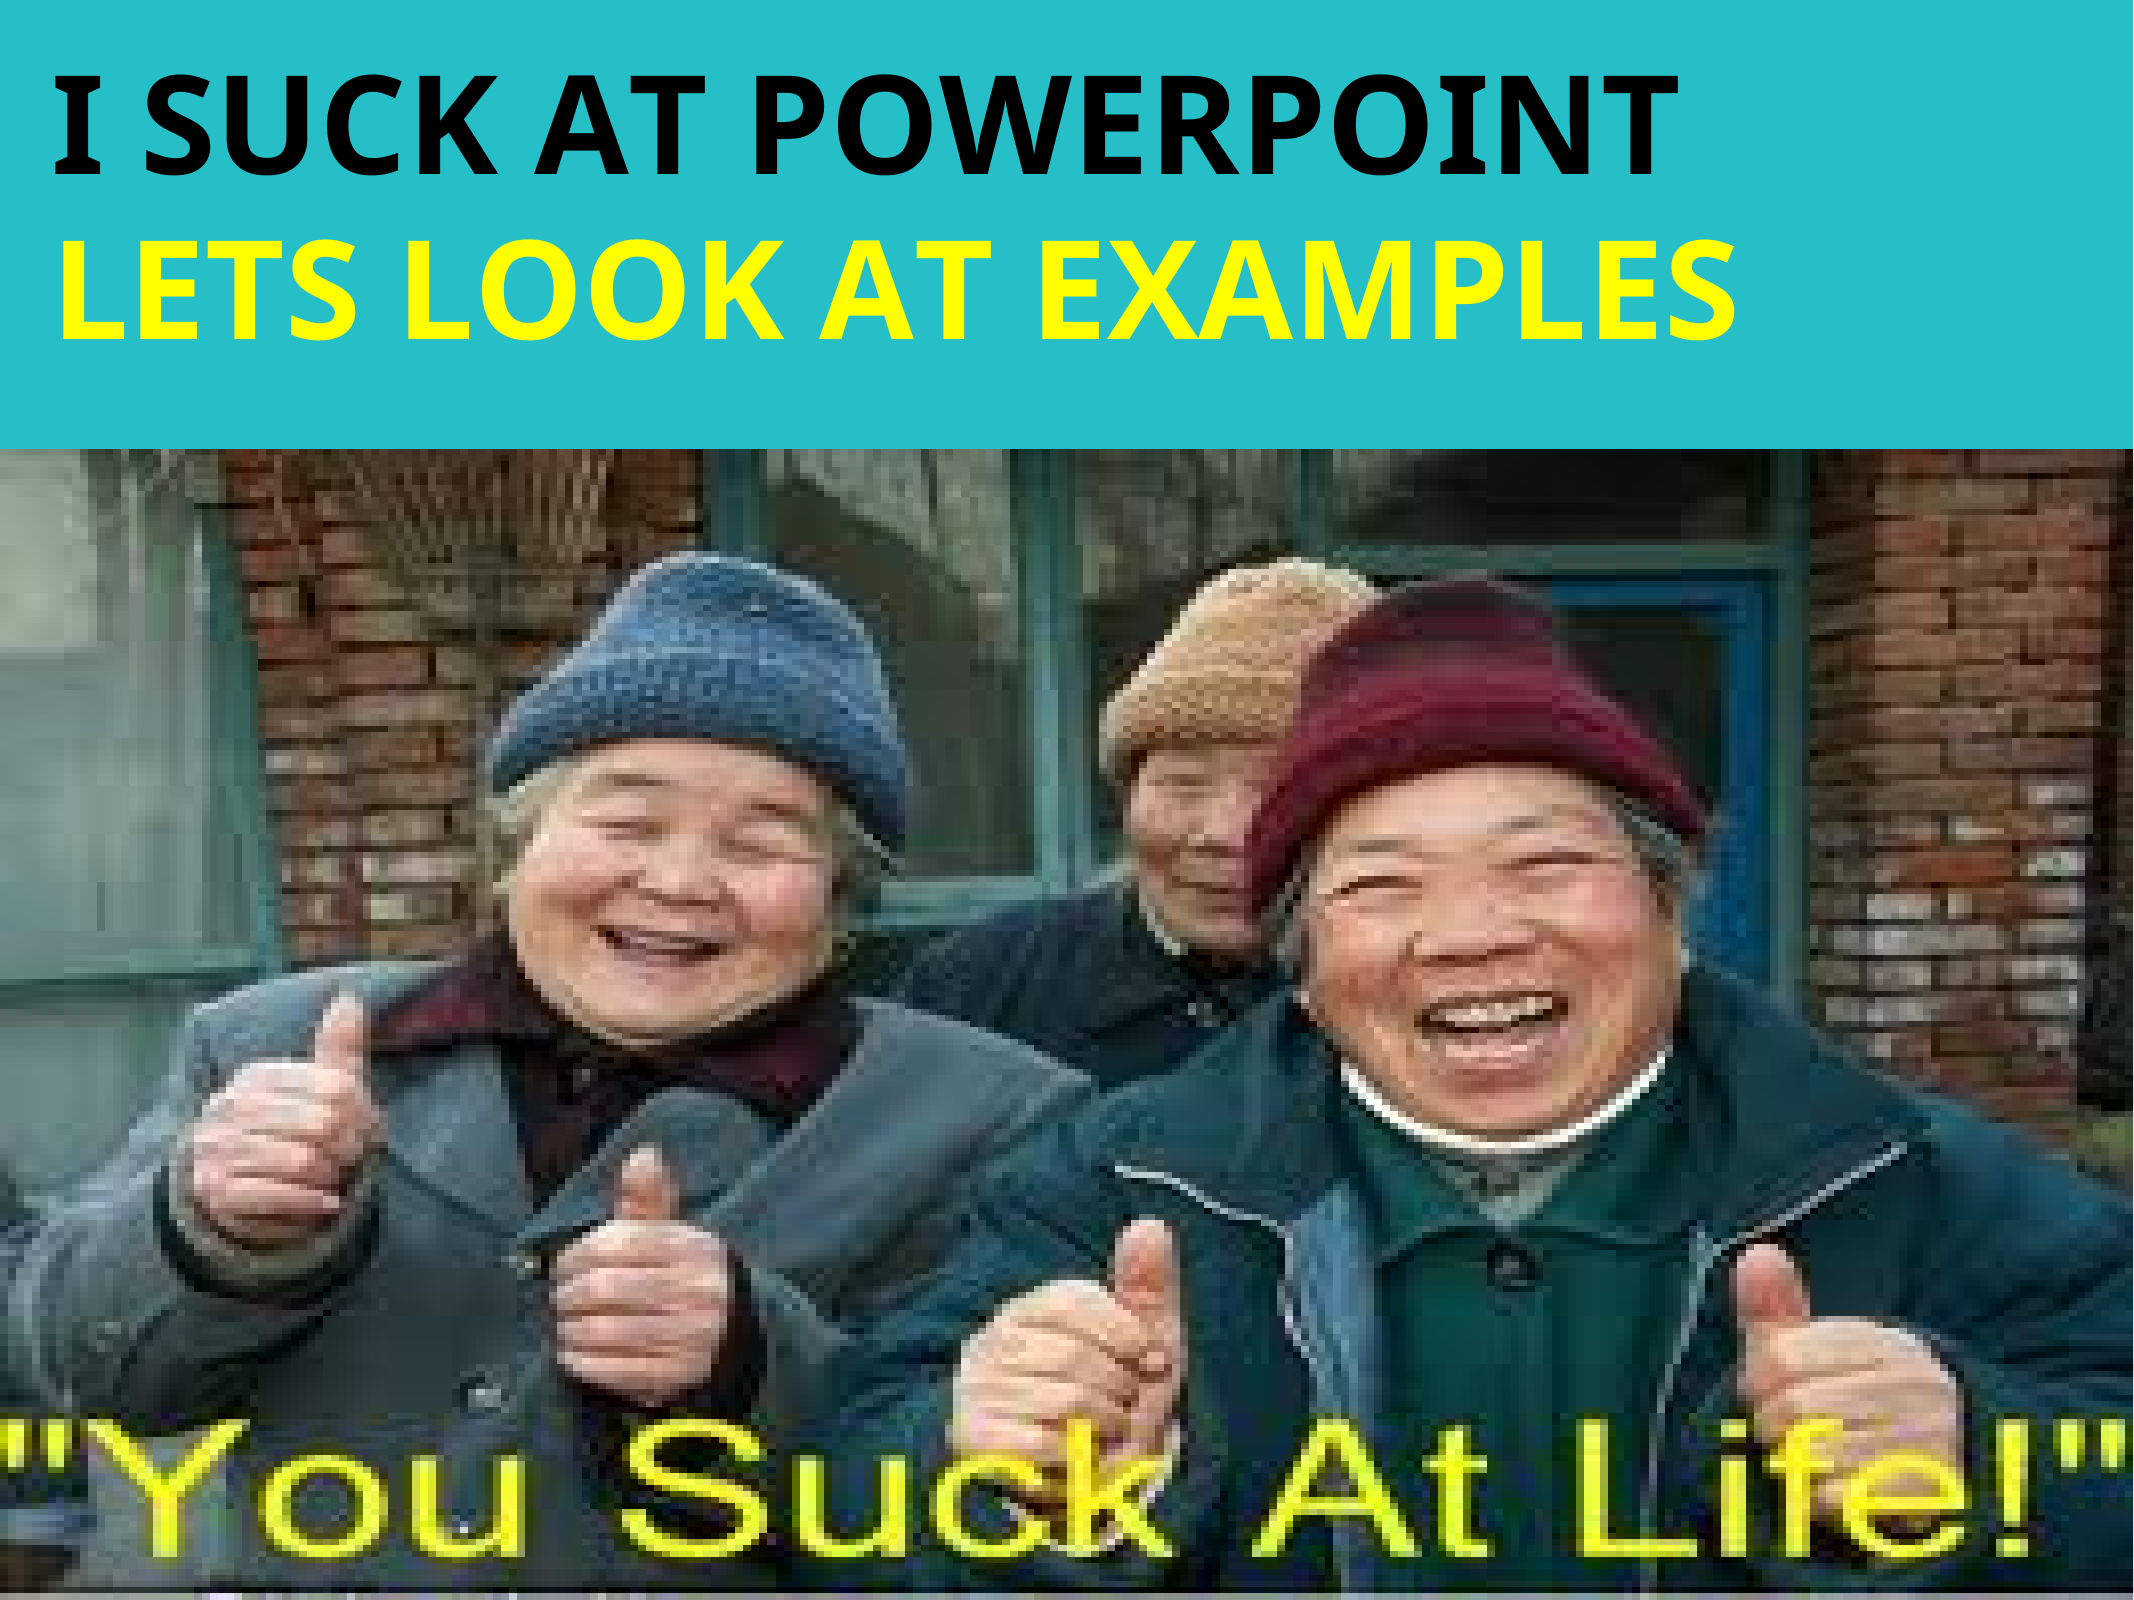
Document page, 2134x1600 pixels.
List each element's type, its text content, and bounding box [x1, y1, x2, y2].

text_box I SUCK AT POWERPOINT LETS LOOK AT EXAMPLES [41, 37, 2134, 449]
picture [0, 449, 2134, 1600]
